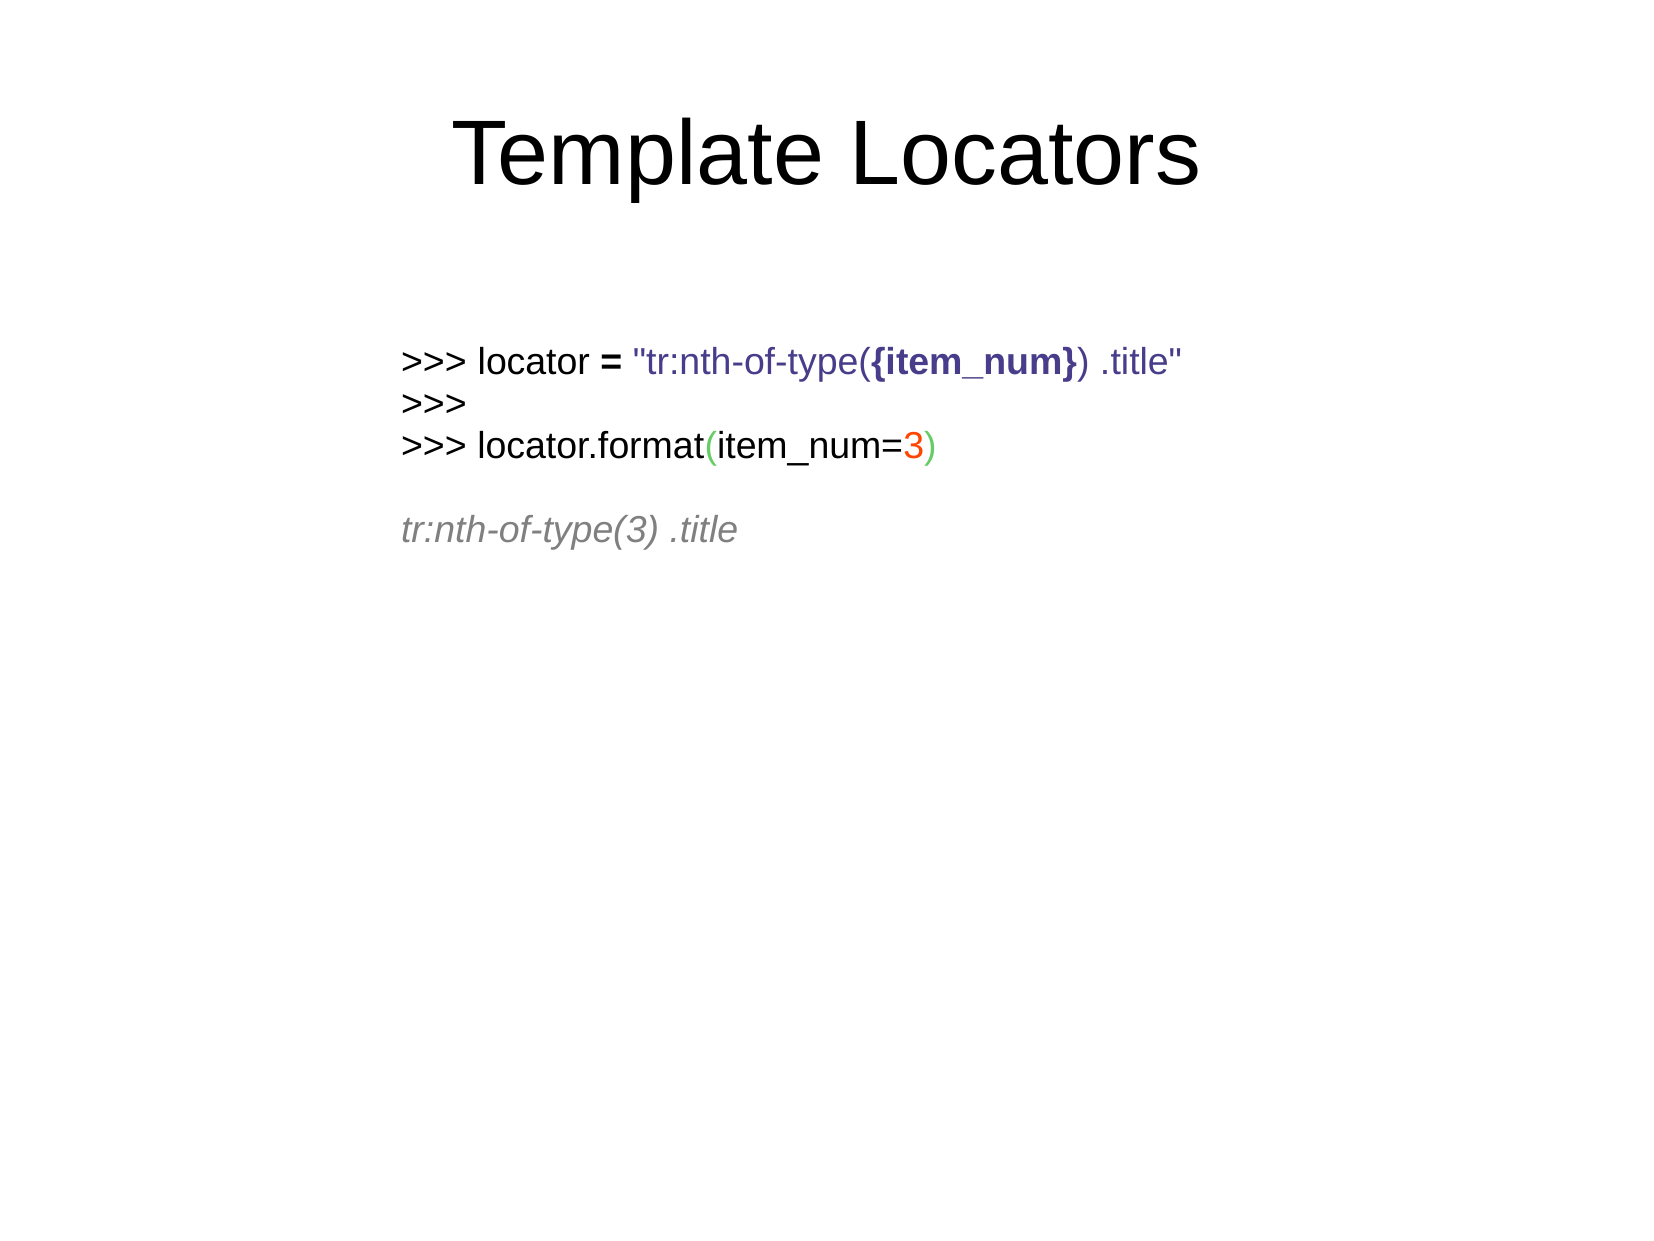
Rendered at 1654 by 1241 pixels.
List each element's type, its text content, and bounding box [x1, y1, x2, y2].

title Template Locators [82, 49, 1571, 257]
text_box >>> locator = "tr:nth-of-type({item_num}) .title" >>> >>> locator.format(item_num=3) tr:nth-of-type(3) .title [386, 333, 1275, 558]
